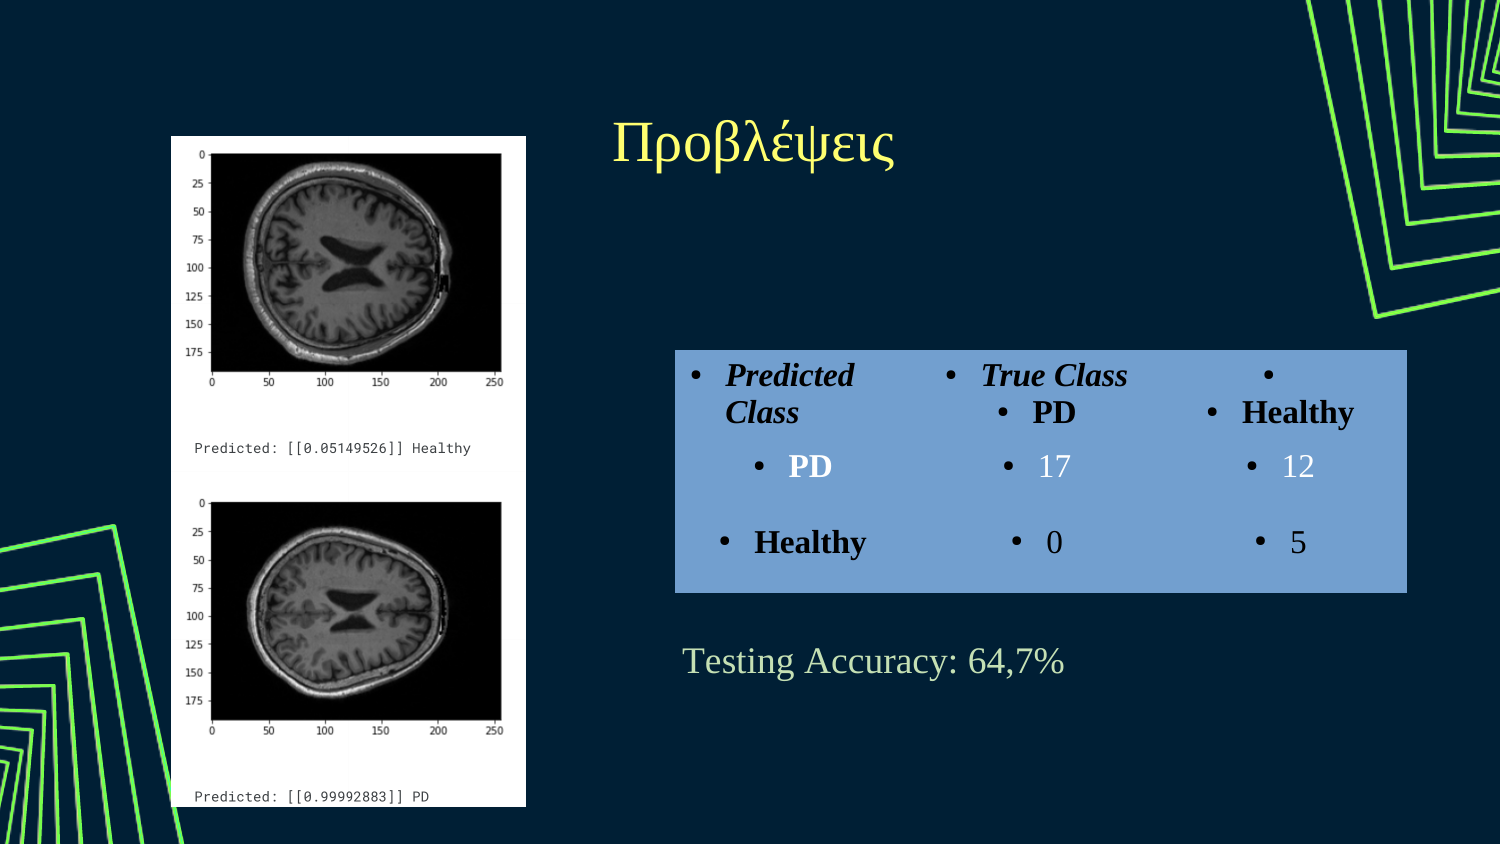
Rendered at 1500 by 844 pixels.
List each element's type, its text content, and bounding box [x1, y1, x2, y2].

table_cell 0 [919, 516, 1163, 593]
picture [171, 136, 526, 807]
table_header Healthy [1163, 350, 1407, 441]
table_header True Class PD [919, 350, 1163, 441]
table_cell Healthy [675, 516, 919, 593]
text_box Testing Accuracy: 64,7% [661, 616, 1086, 701]
table_cell 12 [1163, 441, 1407, 516]
table_cell 17 [919, 441, 1163, 516]
table_cell PD [675, 441, 919, 516]
table_cell 5 [1163, 516, 1407, 593]
table_header Predicted Class [675, 350, 919, 441]
title Προβλέψεις [116, 88, 1390, 137]
